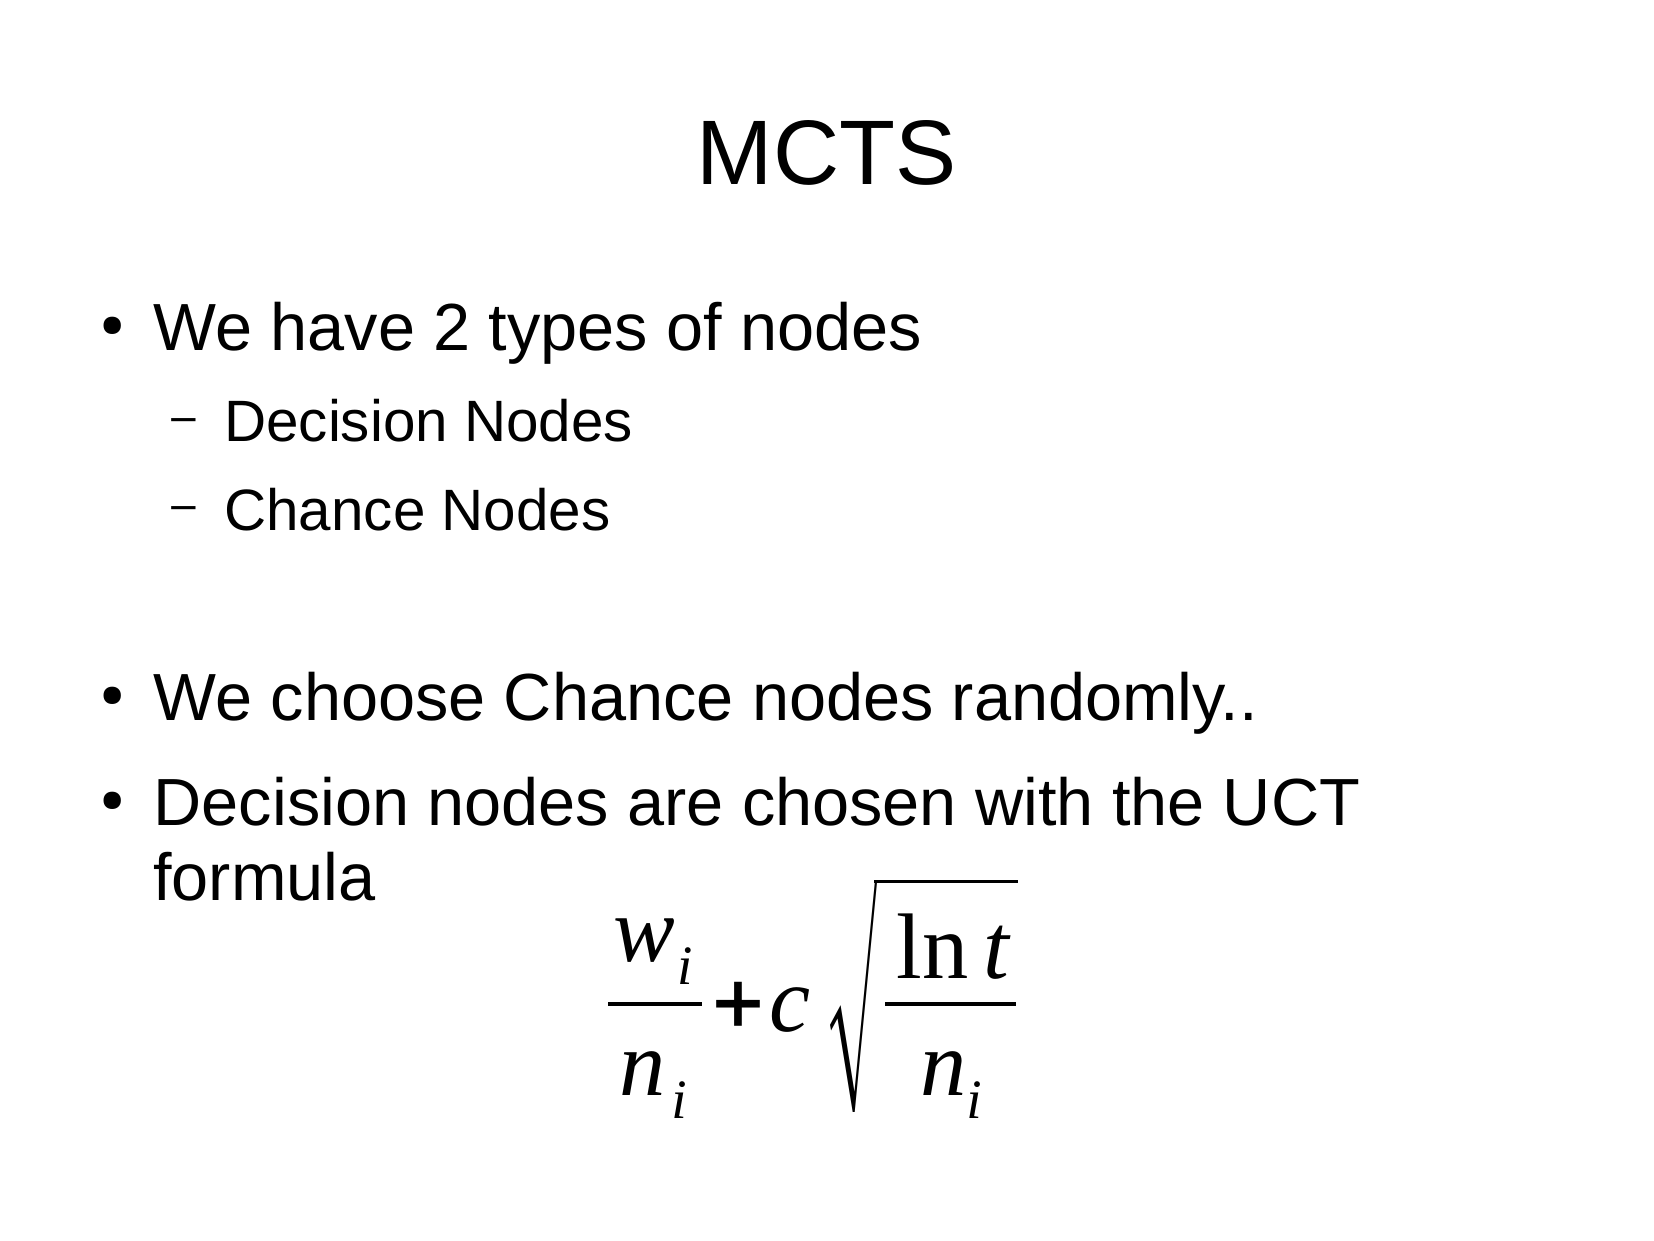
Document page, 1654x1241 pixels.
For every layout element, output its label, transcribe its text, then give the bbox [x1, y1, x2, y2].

title MCTS [82, 49, 1571, 257]
chart [578, 874, 1045, 1131]
list We have 2 types of nodes Decision Nodes Chance Nodes We choose Chance nodes randomly.. Decision nodes are chosen with the UCT formula [82, 290, 1571, 1010]
